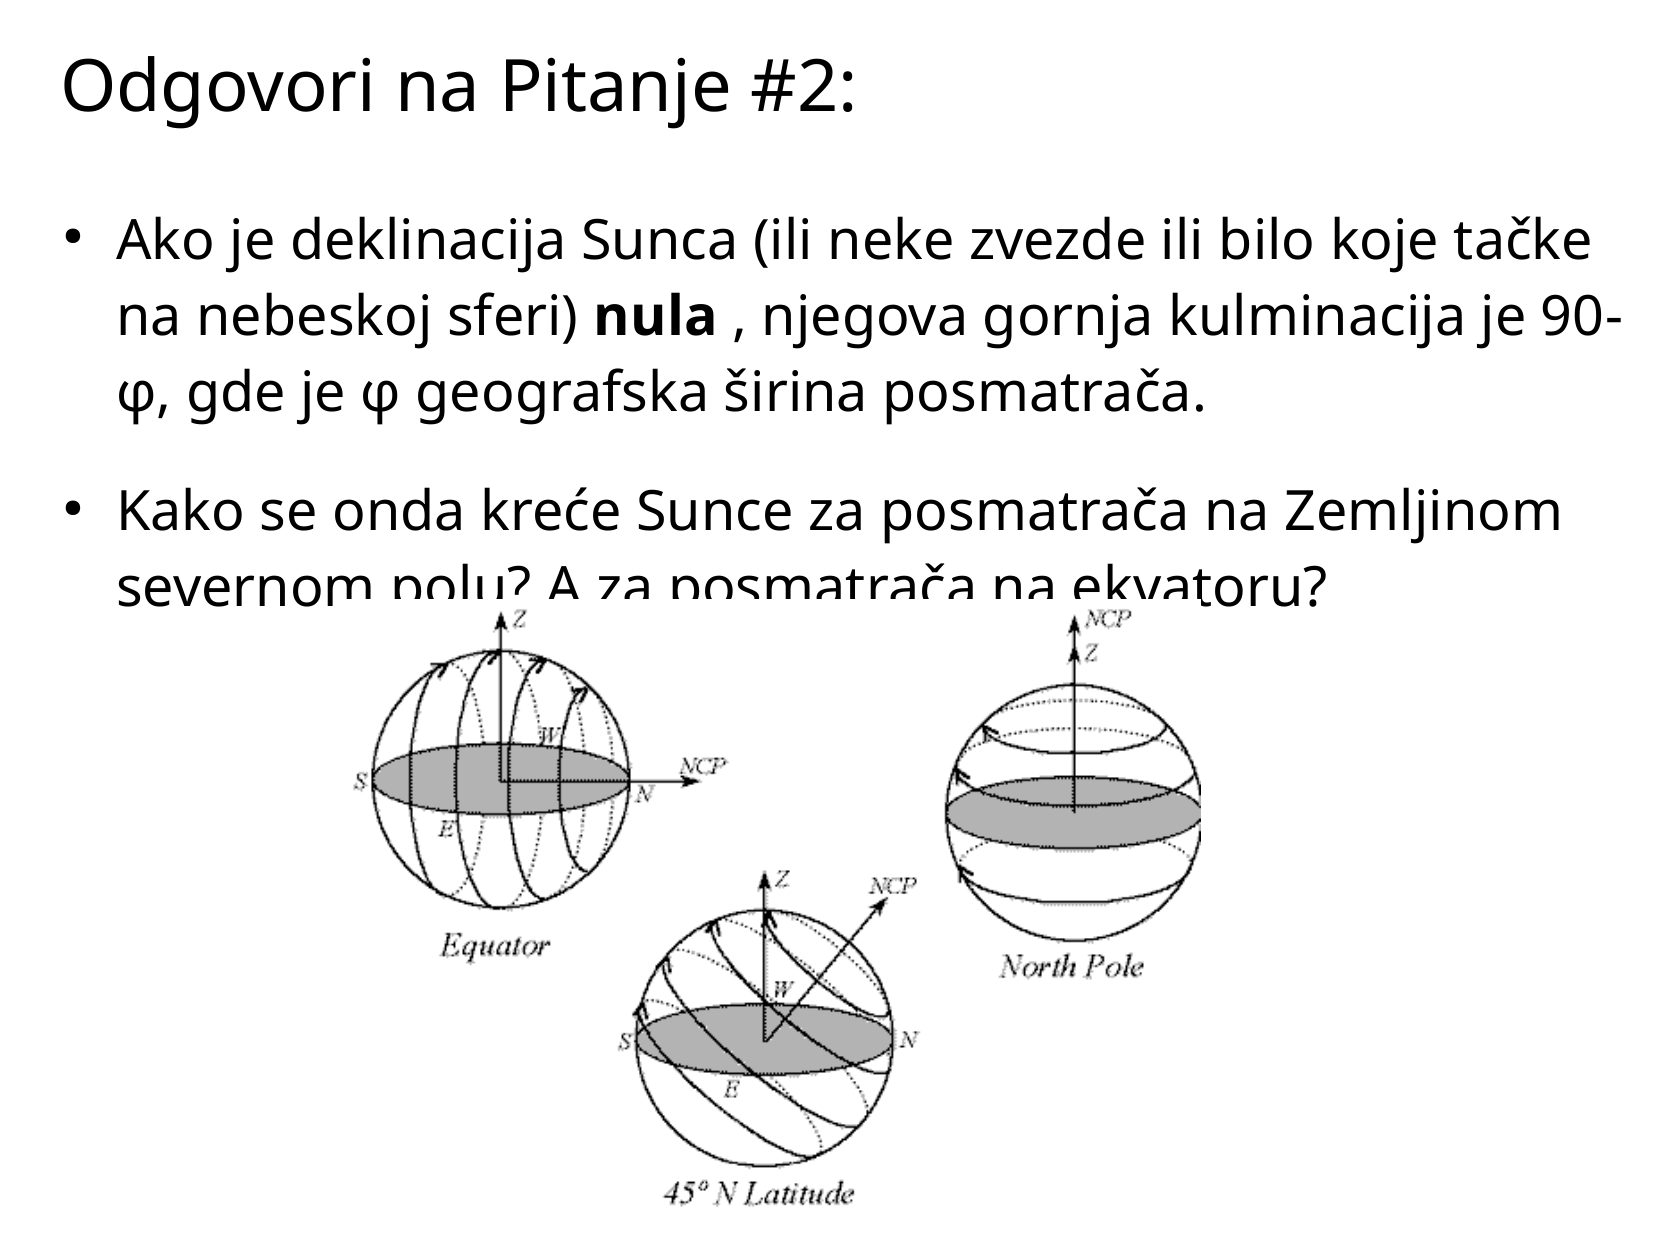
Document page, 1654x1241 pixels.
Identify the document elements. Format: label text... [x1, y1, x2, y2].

picture [345, 599, 1201, 1241]
title Odgovori na Pitanje #2: [59, 17, 1648, 150]
list Ako je deklinacija Sunca (ili neke zvezde ili bilo koje tačke na nebeskoj sferi) nula , njegova gornja kulminacija je 90-φ, gde je φ geografska širina posmatrača. Kako se onda kreće Sunce za posmatrača na Zemljinom severnom polu? A za posmatrača na ekvatoru? [45, 200, 1635, 1173]
